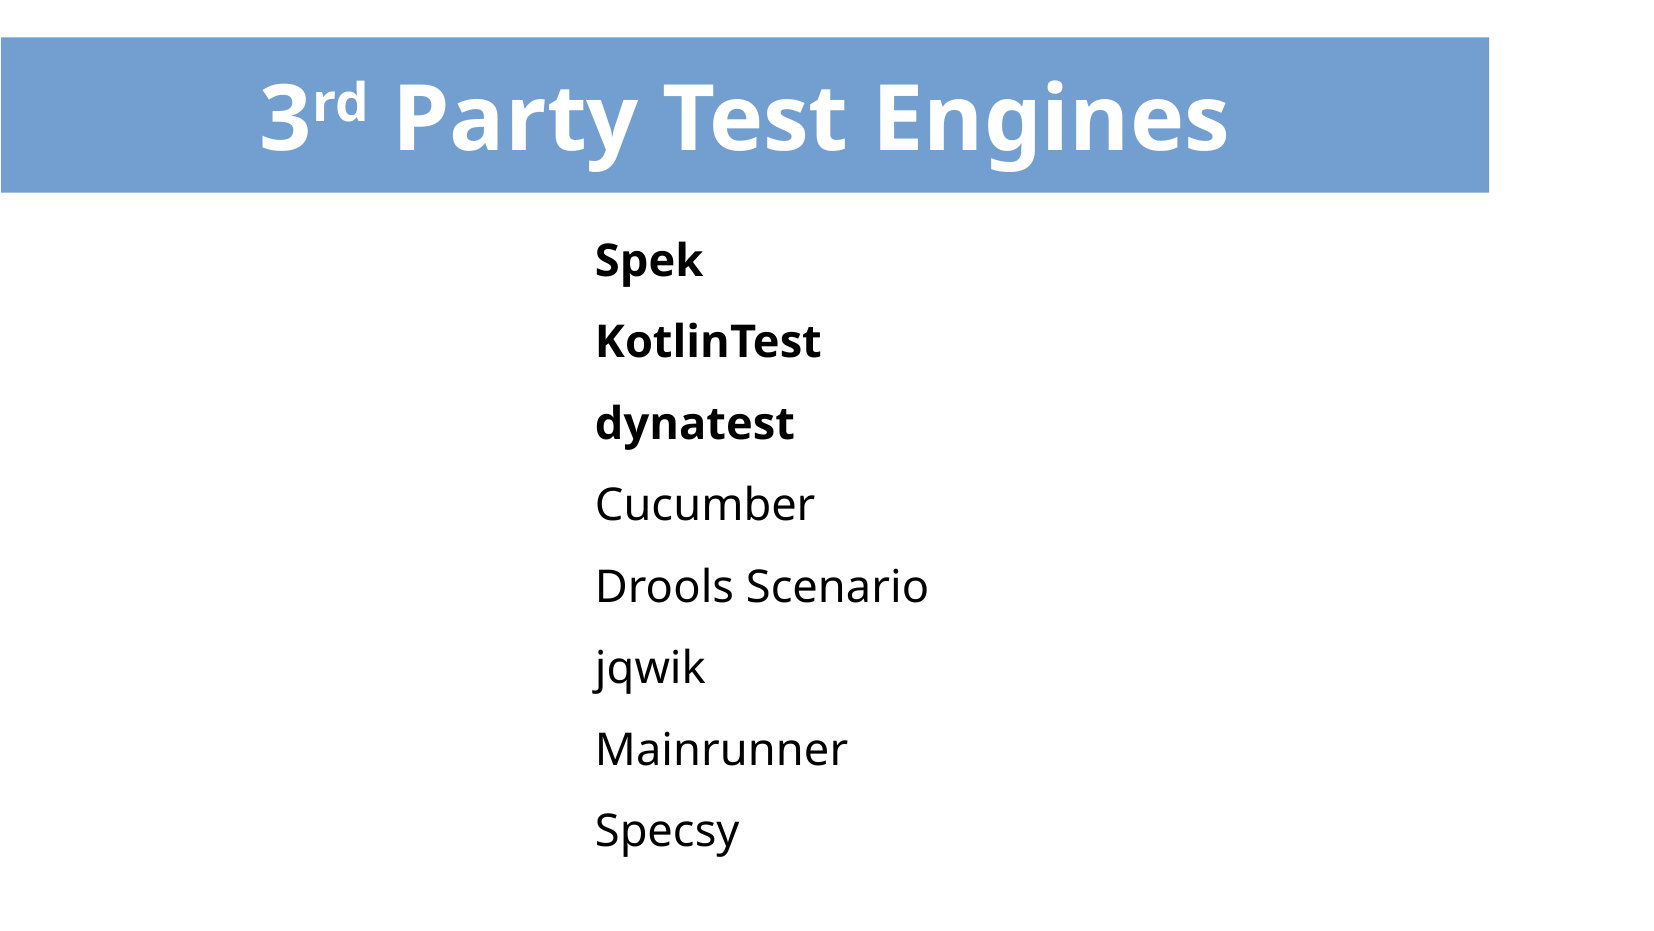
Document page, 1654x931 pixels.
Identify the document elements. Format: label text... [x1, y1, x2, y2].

list Spek KotlinTest dynatest Cucumber Drools Scenario jqwik Mainrunner Specsy [546, 227, 1065, 866]
title 3rd Party Test Engines [1, 37, 1490, 193]
